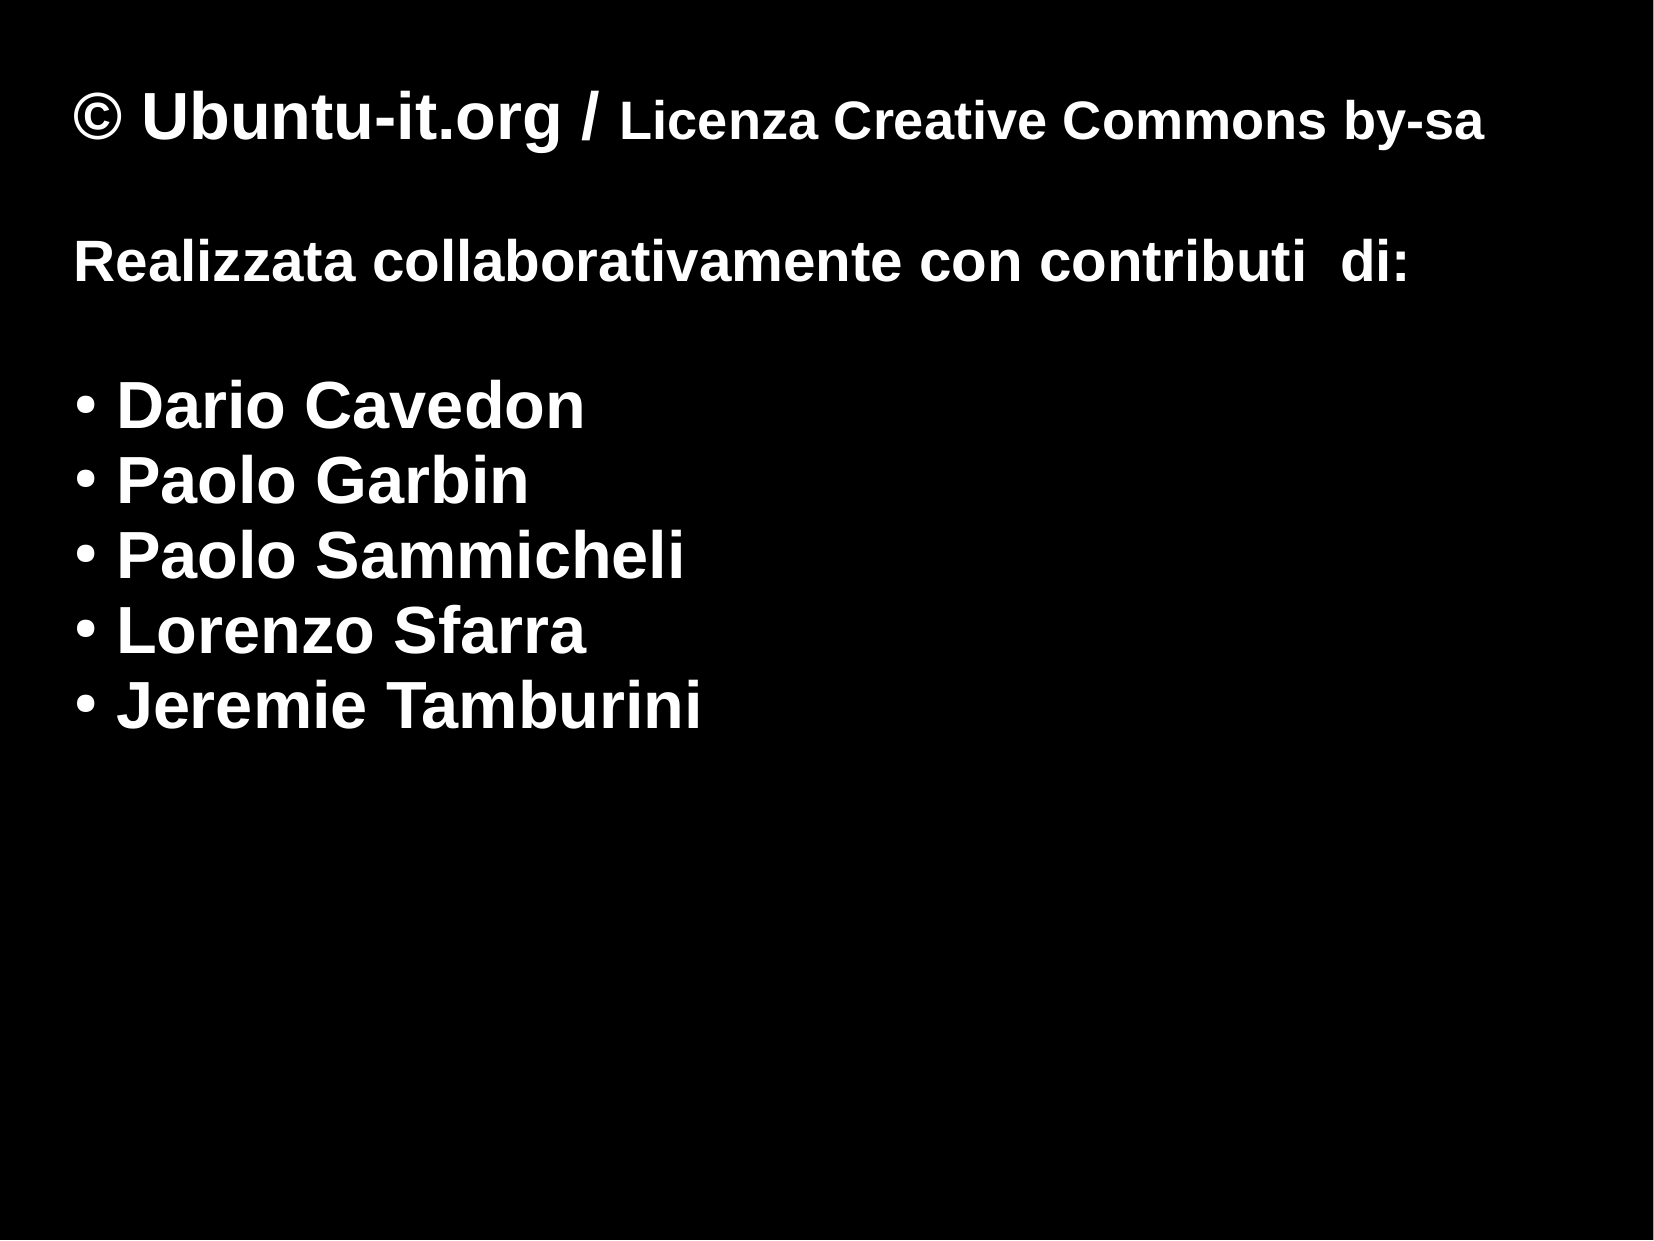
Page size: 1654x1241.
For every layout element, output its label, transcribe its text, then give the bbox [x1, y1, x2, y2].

text_box © Ubuntu-it.org / Licenza Creative Commons by-sa Realizzata collaborativamente con contributi di: Dario Cavedon Paolo Garbin Paolo Sammicheli Lorenzo Sfarra Jeremie Tamburini [59, 71, 1595, 850]
